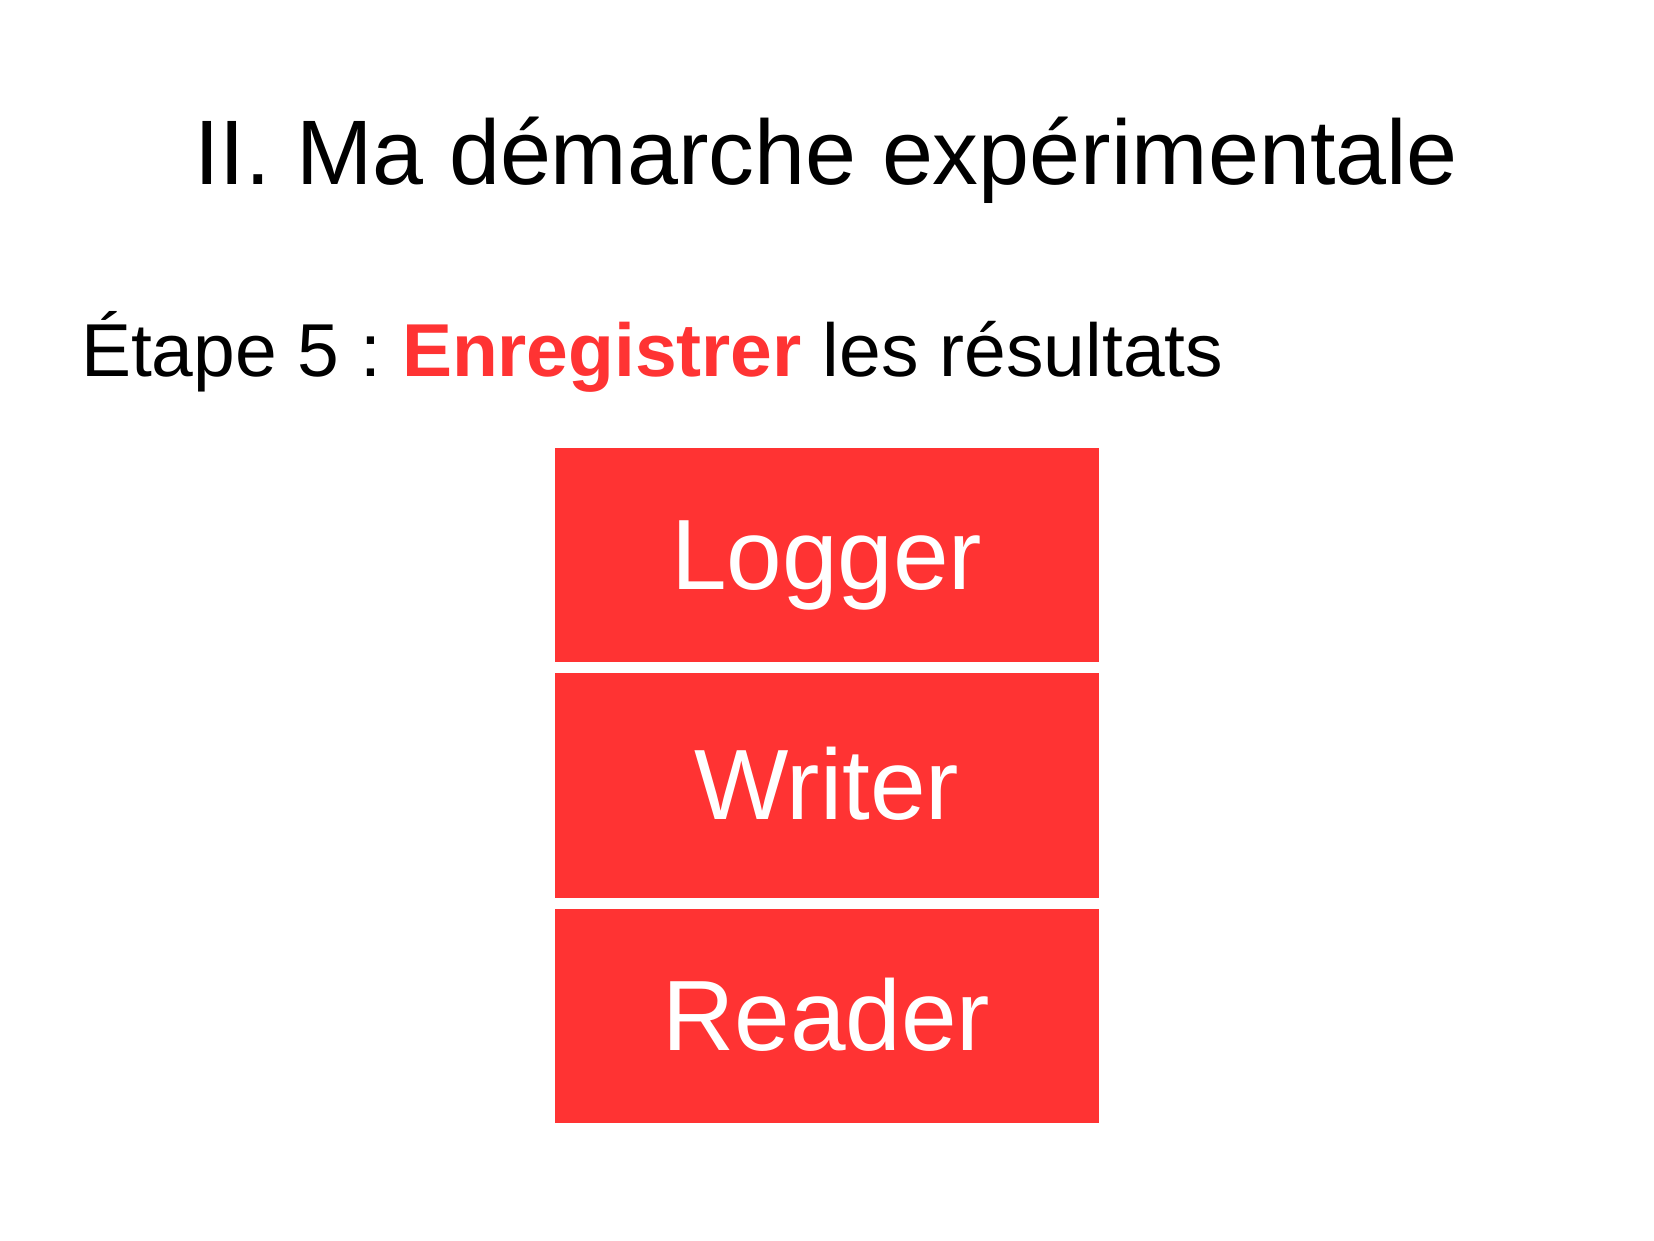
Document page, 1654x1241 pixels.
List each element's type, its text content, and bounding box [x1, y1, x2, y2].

text_box Reader [555, 909, 1099, 1123]
text_box Étape 5 : Enregistrer les résultats [66, 301, 1239, 400]
title II. Ma démarche expérimentale [82, 49, 1571, 257]
text_box Writer [555, 673, 1099, 898]
text_box Logger [555, 448, 1099, 662]
